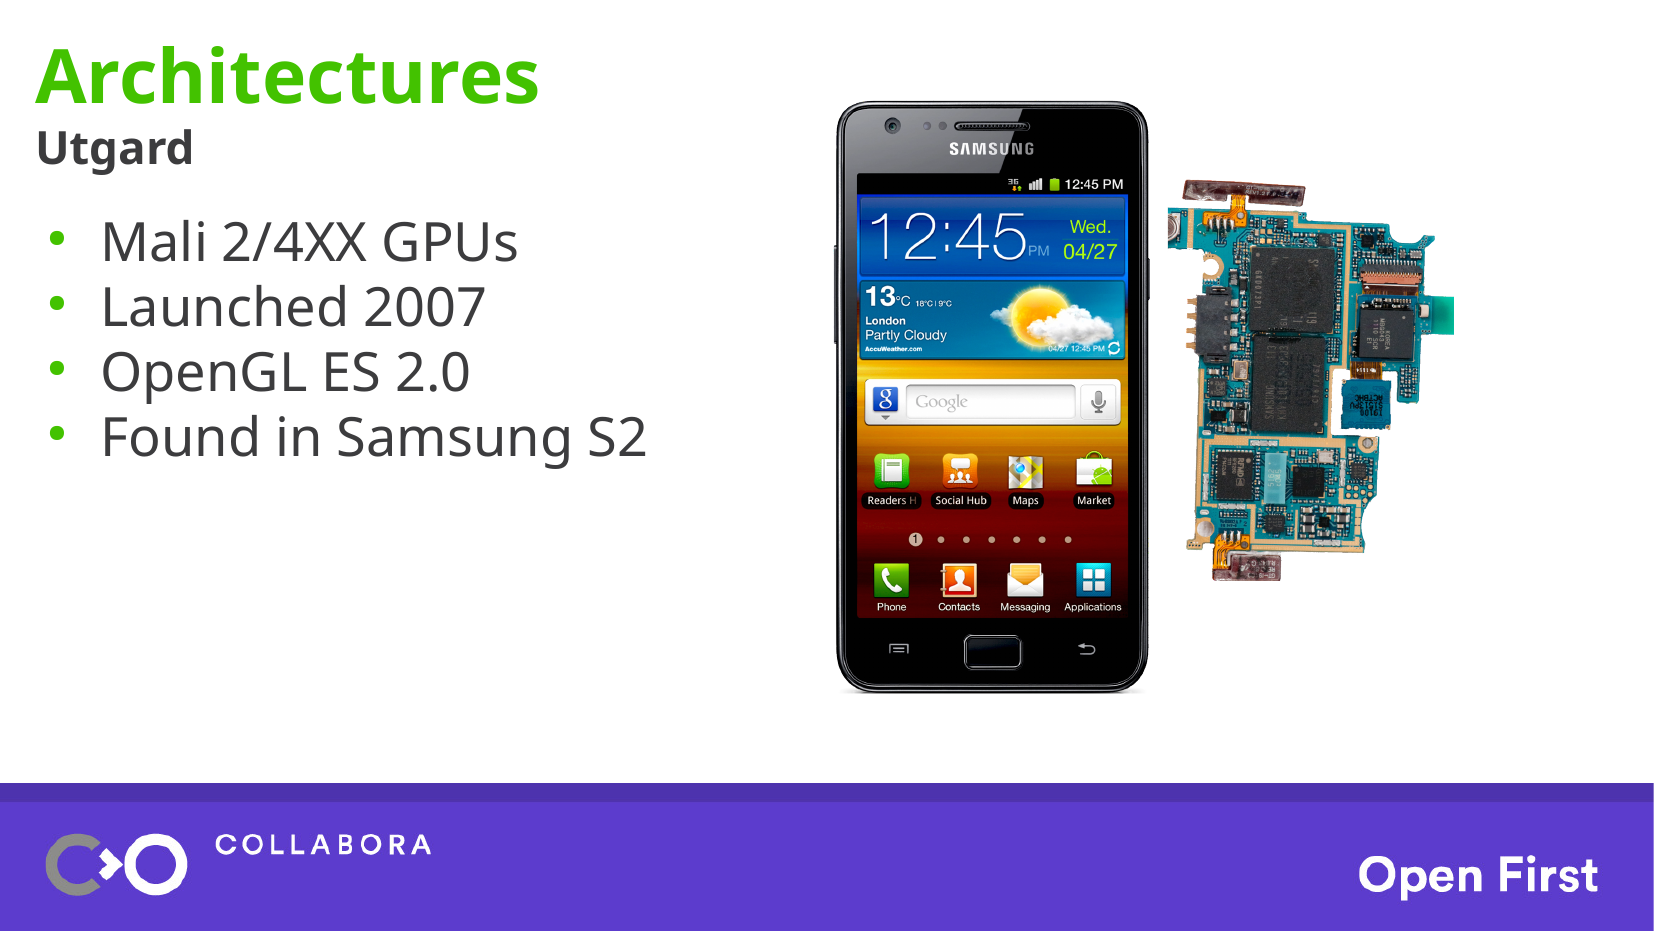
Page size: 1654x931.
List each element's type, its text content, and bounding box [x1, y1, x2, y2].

title Architectures Utgard [35, 28, 1608, 193]
list Mali 2/4XX GPUs Launched 2007 OpenGL ES 2.0 Found in Samsung S2 [29, 207, 1602, 851]
picture [0, 0, 1654, 931]
